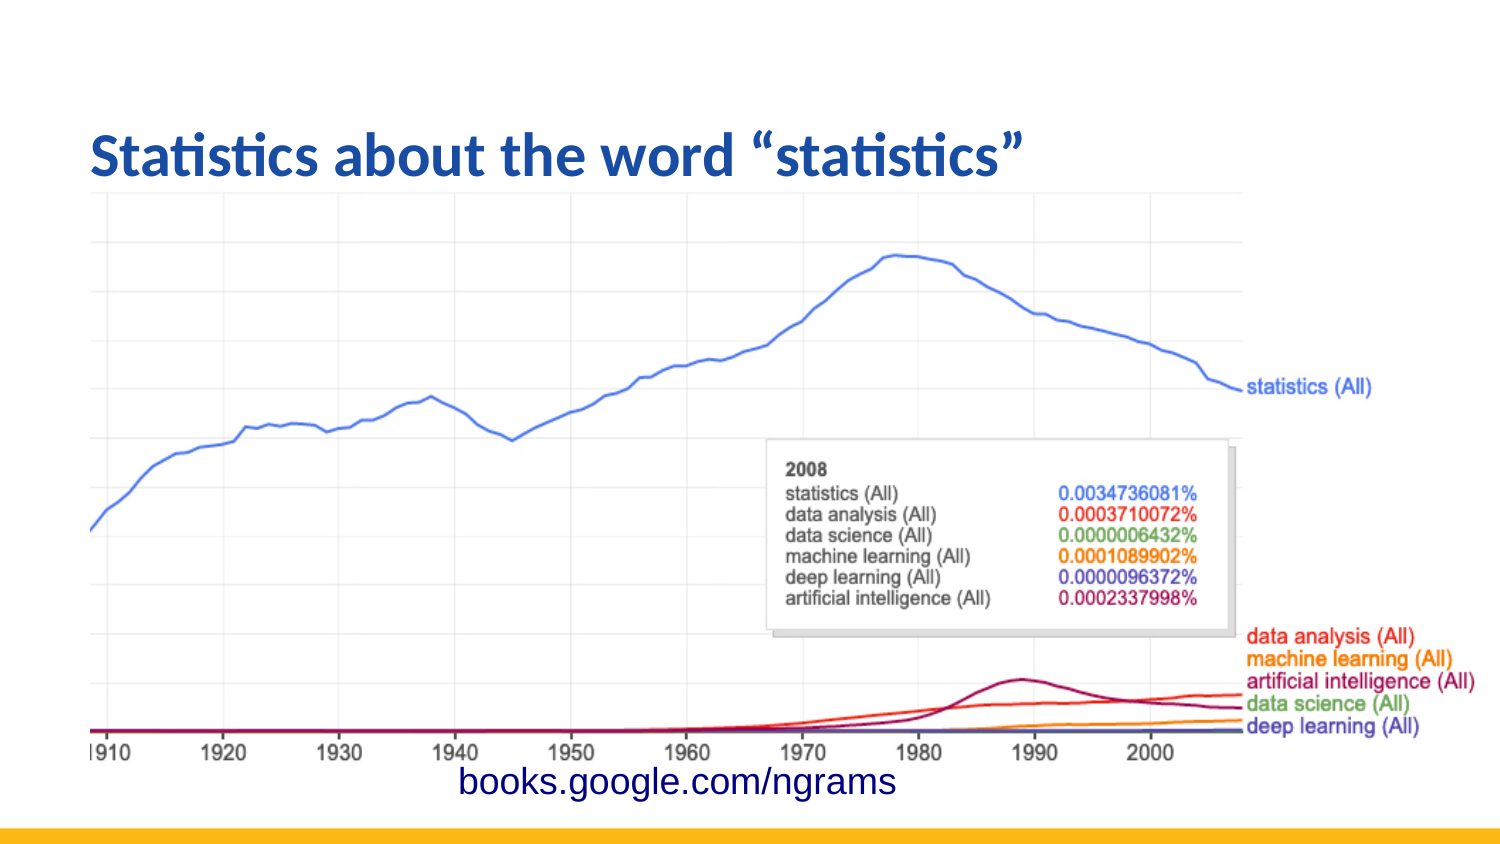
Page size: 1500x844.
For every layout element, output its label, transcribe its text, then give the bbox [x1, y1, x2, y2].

title Statistics about the word “statistics” [75, 0, 1425, 197]
picture [90, 180, 1480, 766]
text_box books.google.com/ngrams [443, 753, 1036, 811]
